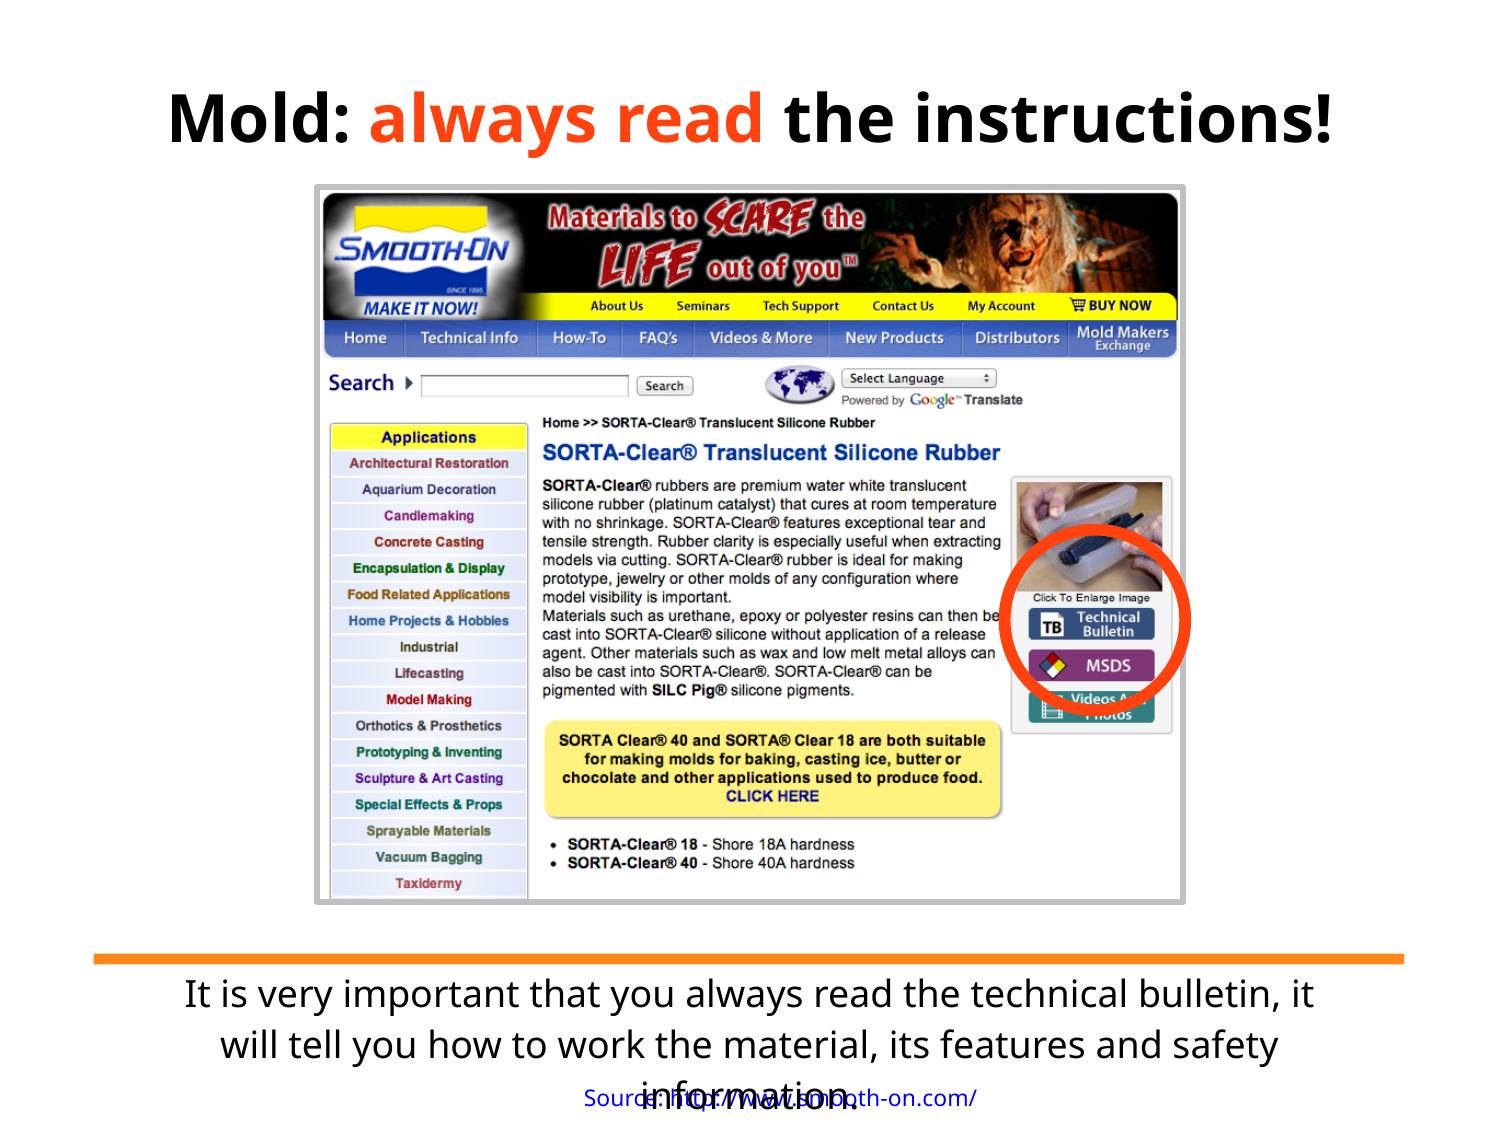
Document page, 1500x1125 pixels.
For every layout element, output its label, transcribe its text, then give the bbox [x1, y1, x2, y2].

text_box It is very important that you always read the technical bulletin, it will tell you how to work the material, its features and safety information. [167, 960, 1333, 1064]
text_box Source: http://www.smooth-on.com/ [568, 1074, 932, 1115]
picture [0, 0, 1500, 1125]
title Mold: always read the instructions! [75, 44, 1426, 188]
